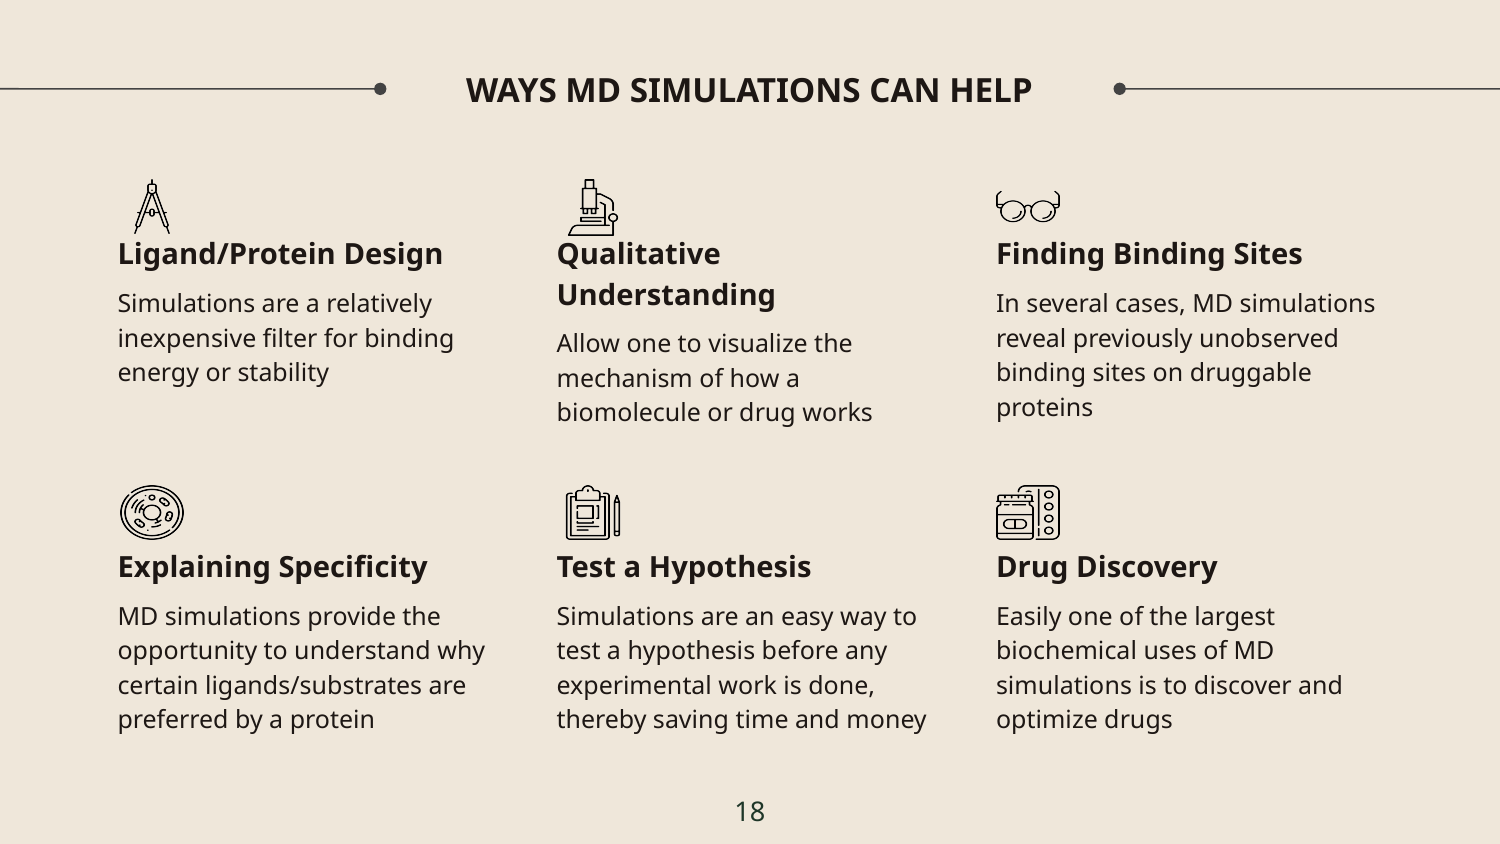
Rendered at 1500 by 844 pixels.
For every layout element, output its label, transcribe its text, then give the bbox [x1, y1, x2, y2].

list Explaining Specificity MD simulations provide the opportunity to understand why certain ligands/substrates are preferred by a protein [102, 528, 521, 743]
list Test a Hypothesis Simulations are an easy way to test a hypothesis before any experimental work is done, thereby saving time and money [541, 528, 960, 743]
picture [561, 486, 625, 541]
picture [996, 180, 1060, 234]
list Finding Binding Sites In several cases, MD simulations reveal previously unobserved binding sites on druggable proteins [981, 215, 1399, 430]
list Drug Discovery Easily one of the largest biochemical uses of MD simulations is to discover and optimize drugs [981, 528, 1399, 743]
picture [996, 486, 1060, 541]
picture [120, 180, 184, 234]
slide_number <number> [705, 779, 795, 844]
title WAYS MD SIMULATIONS CAN HELP [380, 18, 1120, 160]
list Qualitative Understanding Allow one to visualize the mechanism of how a biomolecule or drug works [541, 215, 960, 430]
list Ligand/Protein Design Simulations are a relatively inexpensive filter for binding energy or stability [102, 215, 521, 430]
picture [120, 486, 184, 541]
picture [561, 180, 625, 236]
